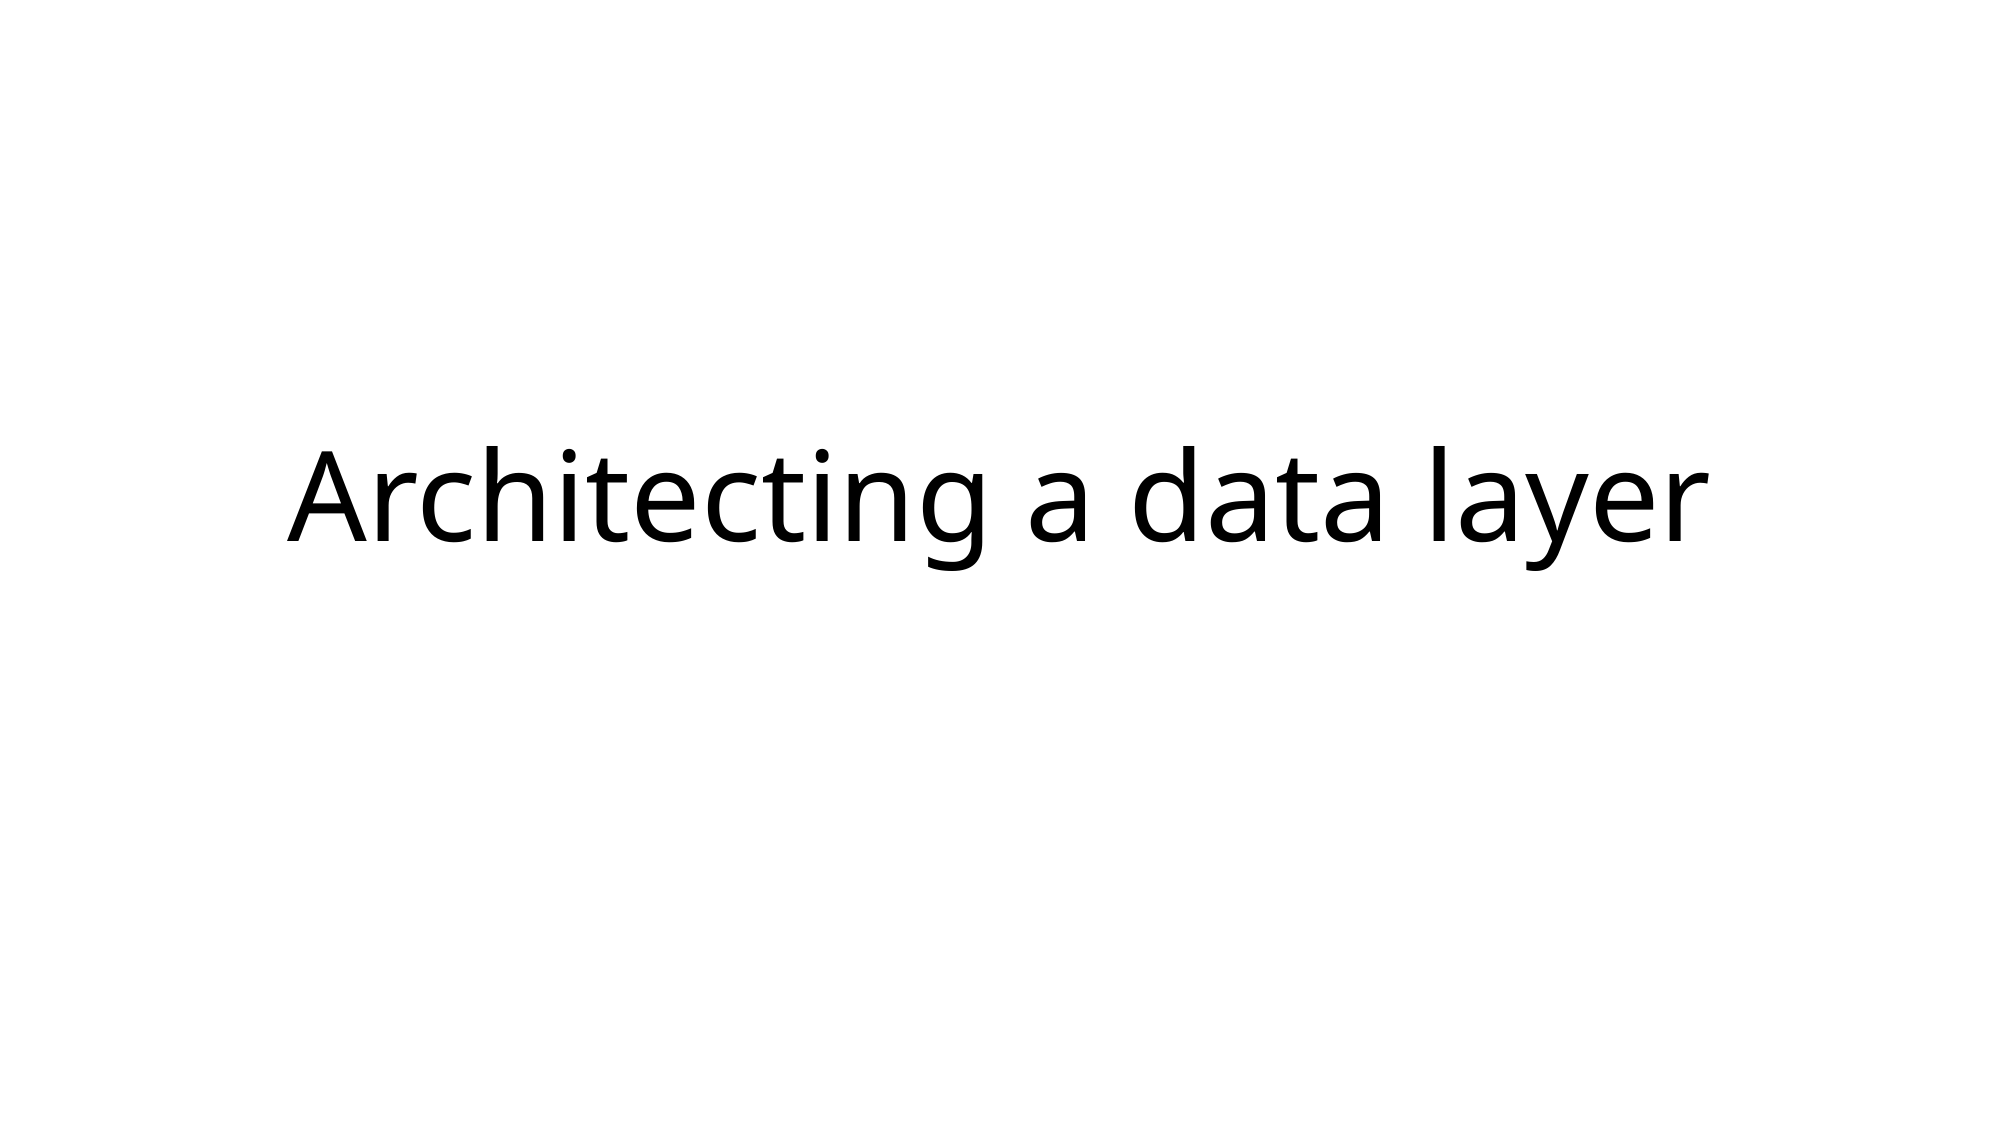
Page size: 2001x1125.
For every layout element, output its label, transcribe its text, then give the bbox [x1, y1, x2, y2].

title Architecting a data layer [249, 184, 1750, 576]
